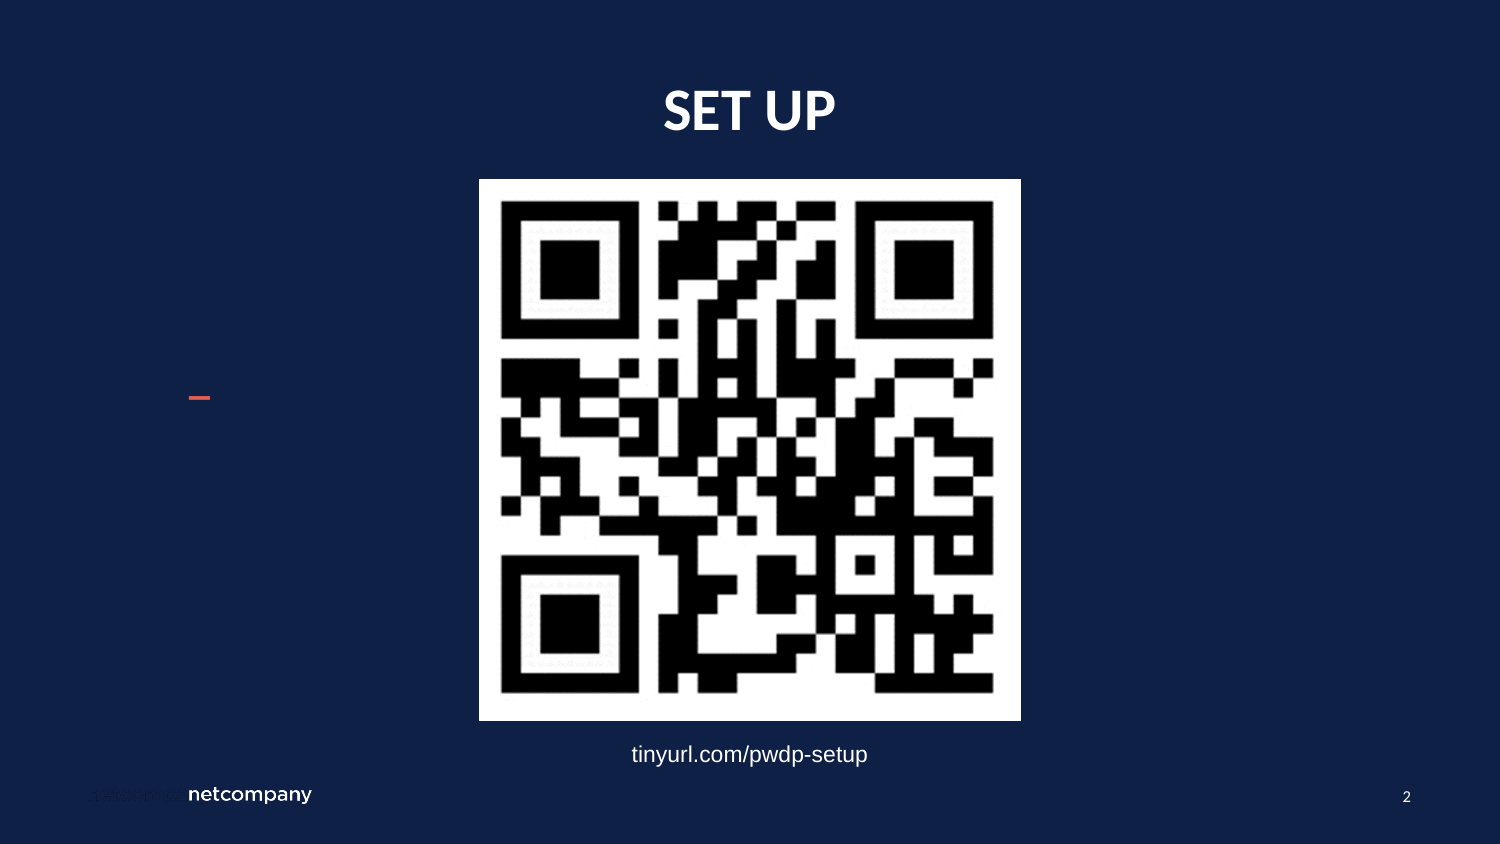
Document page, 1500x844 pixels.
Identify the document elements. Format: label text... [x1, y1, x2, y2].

picture [188, 396, 210, 400]
picture [479, 179, 1021, 721]
picture [88, 787, 313, 804]
text_box Set Up [336, 58, 1164, 233]
text_box tinyurl.com/pwdp-setup [444, 732, 1056, 775]
